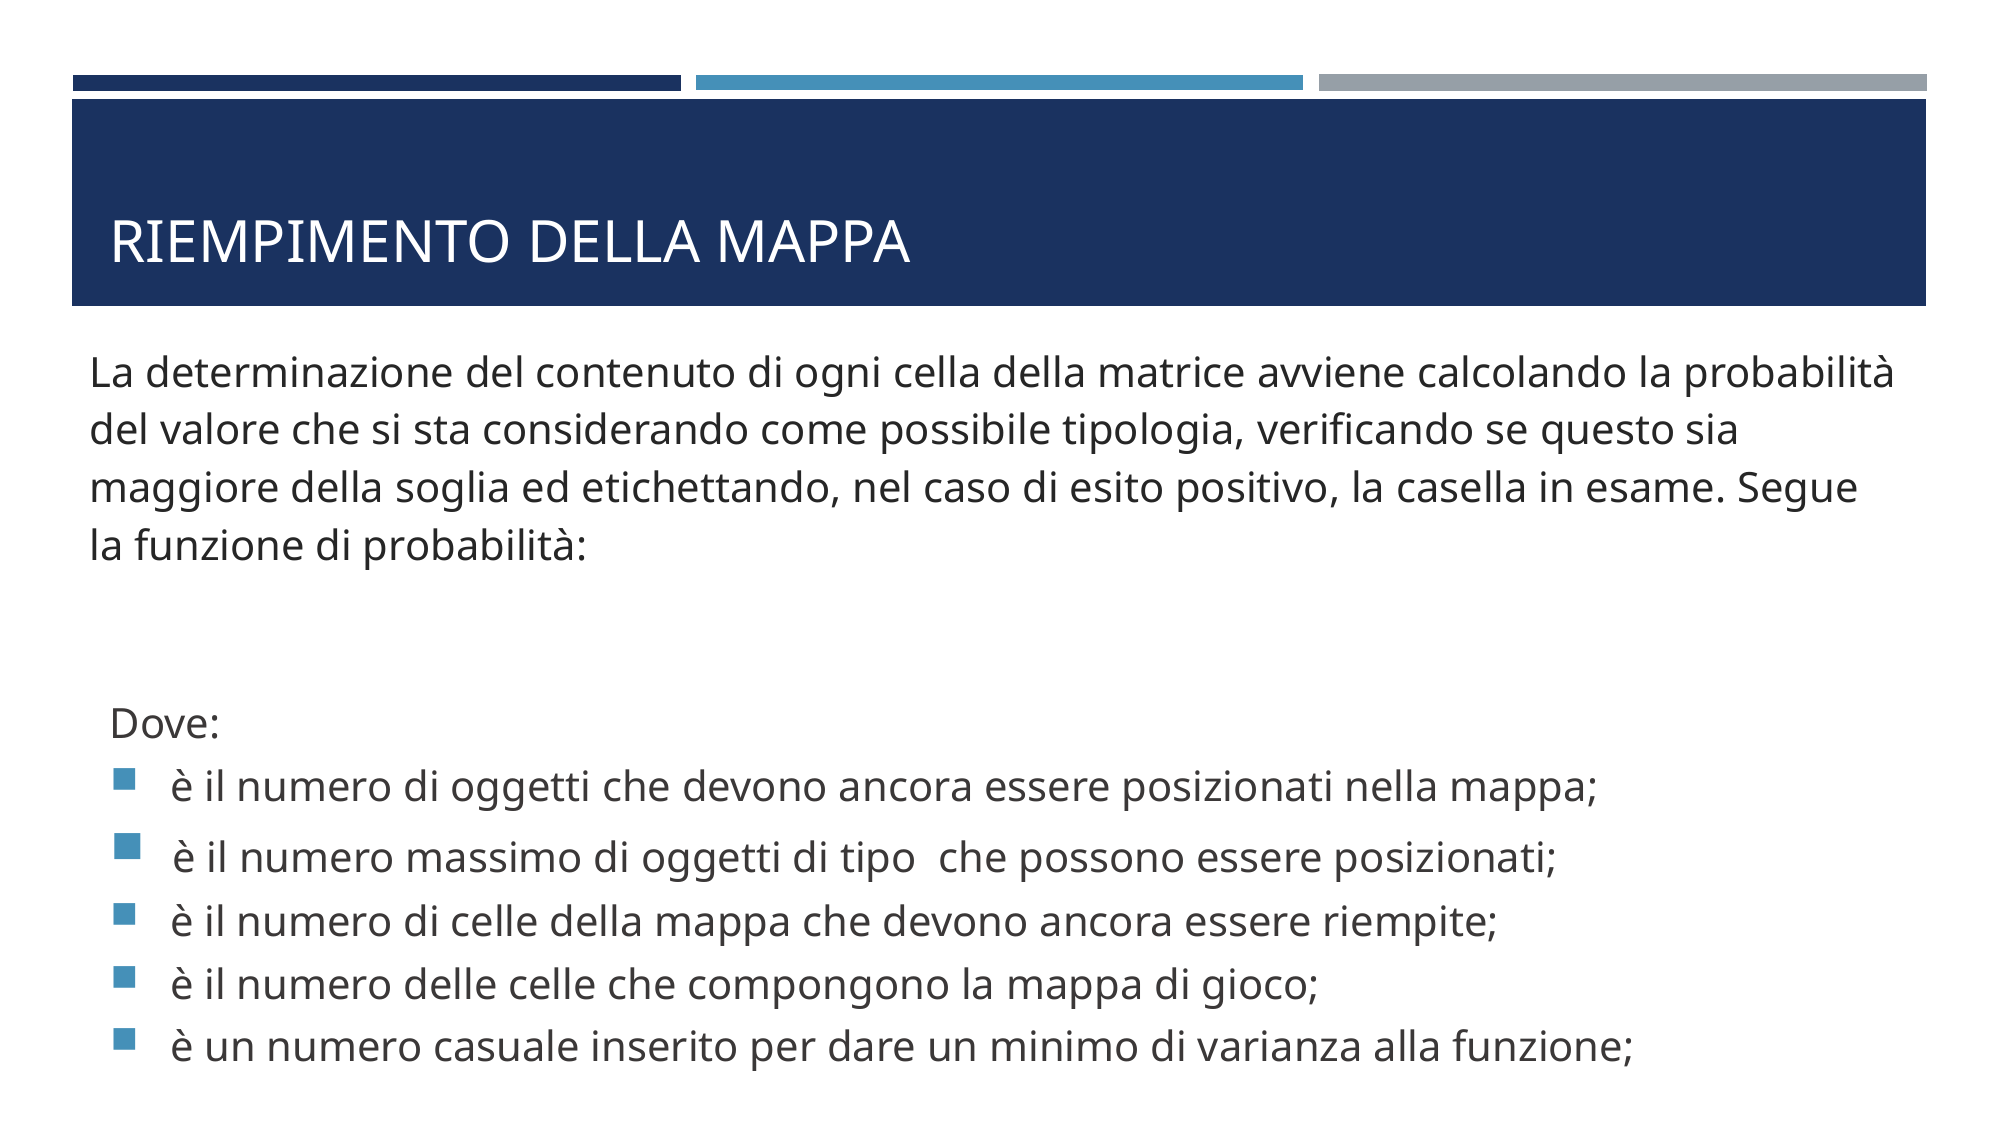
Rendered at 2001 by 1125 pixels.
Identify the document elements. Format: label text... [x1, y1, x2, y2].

text_box Dove: è il numero di oggetti che devono ancora essere posizionati nella mappa; è il numero massimo di oggetti di tipo che possono essere posizionati; è il numero di celle della mappa che devono ancora essere riempite; è il numero delle celle che compongono la mappa di gioco; è un numero casuale inserito per dare un minimo di varianza alla funzione; [94, 689, 1916, 1125]
title Riempimento della mappa [94, 119, 1904, 282]
text_box La determinazione del contenuto di ogni cella della matrice avviene calcolando la probabilità del valore che si sta considerando come possibile tipologia, verificando se questo sia maggiore della soglia ed etichettando, nel caso di esito positivo, la casella in esame. Segue la funzione di probabilità: [74, 330, 1916, 516]
text_box [414, 546, 1584, 689]
